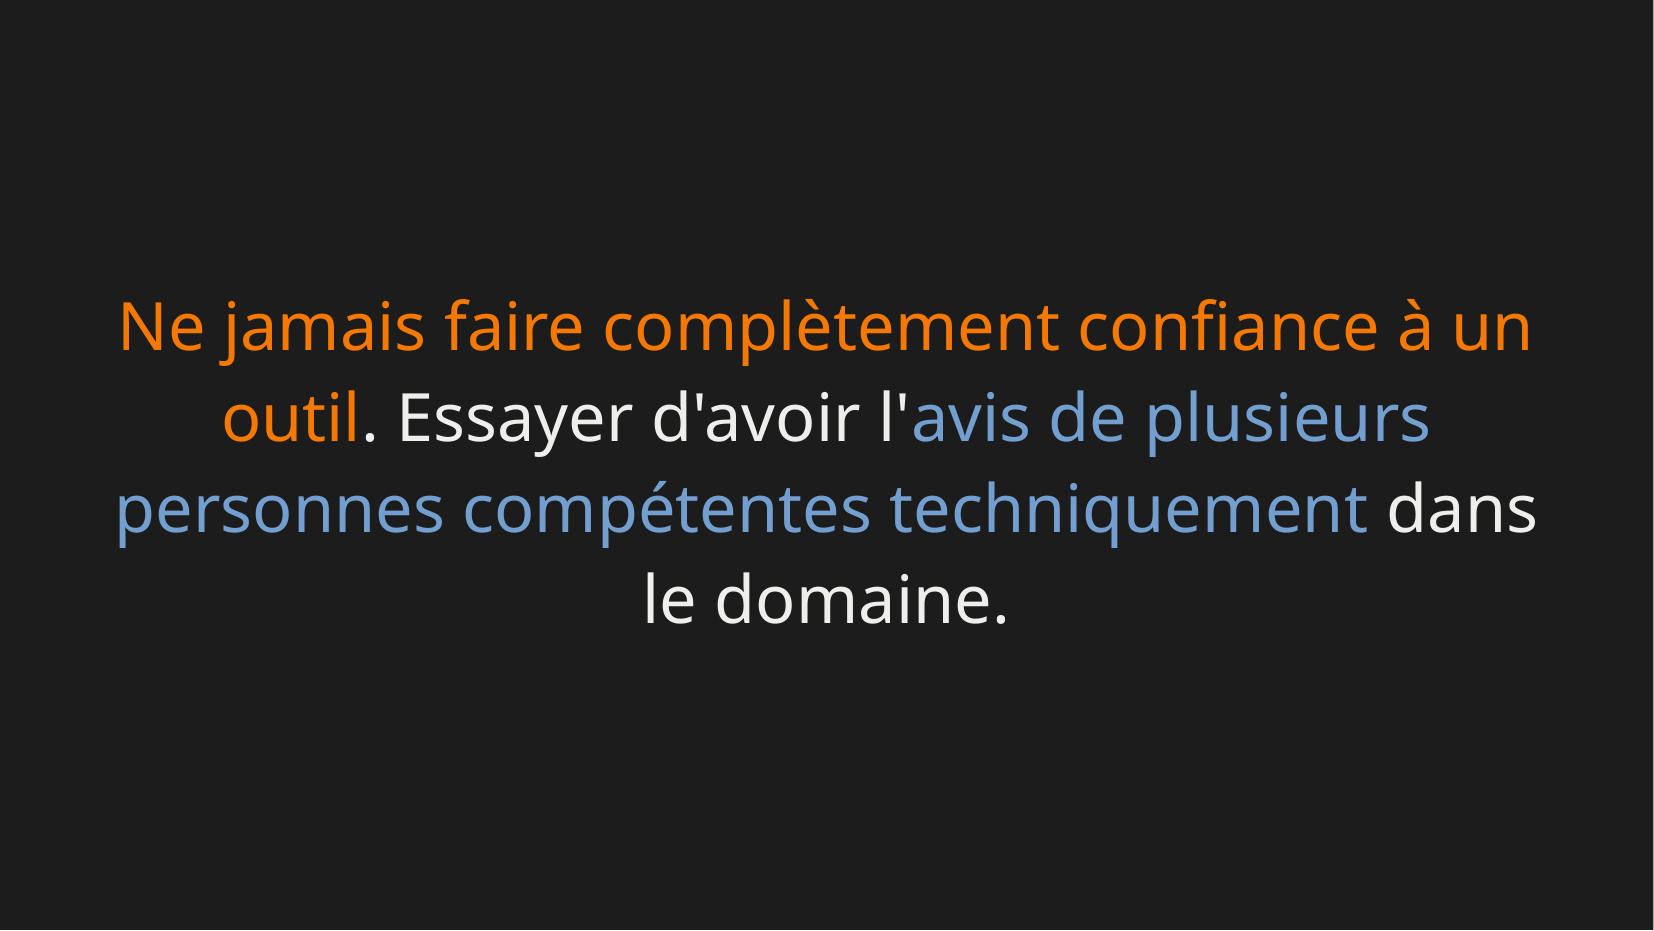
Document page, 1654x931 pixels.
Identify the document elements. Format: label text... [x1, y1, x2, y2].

subtitle Ne jamais faire complètement confiance à un outil. Essayer d'avoir l'avis de plusieurs personnes compétentes techniquement dans le domaine. [82, 36, 1571, 886]
